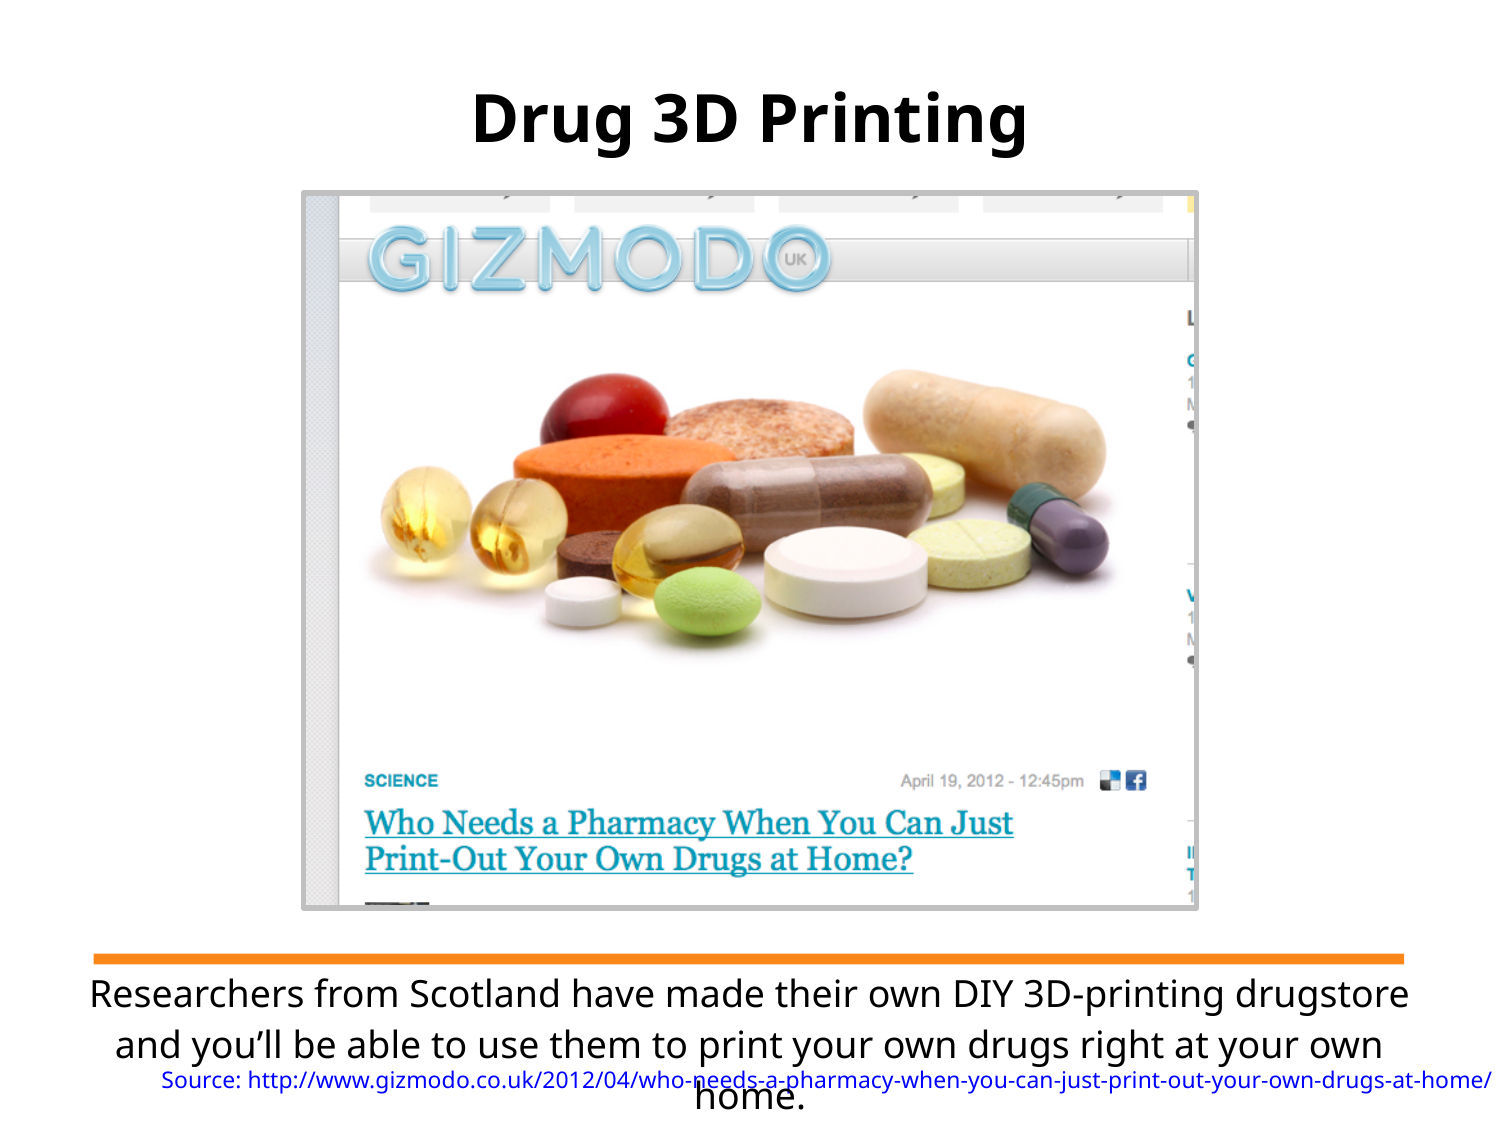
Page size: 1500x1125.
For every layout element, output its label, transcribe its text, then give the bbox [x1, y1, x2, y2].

picture [0, 0, 1500, 1125]
title Drug 3D Printing [44, 44, 1456, 188]
text_box Researchers from Scotland have made their own DIY 3D-printing drugstore and you’ll be able to use them to print your own drugs right at your own home. [70, 960, 1430, 1064]
text_box Source: http://www.gizmodo.co.uk/2012/04/who-needs-a-pharmacy-when-you-can-just-print-out-your-own-drugs-at-home/ [146, 1064, 1354, 1097]
